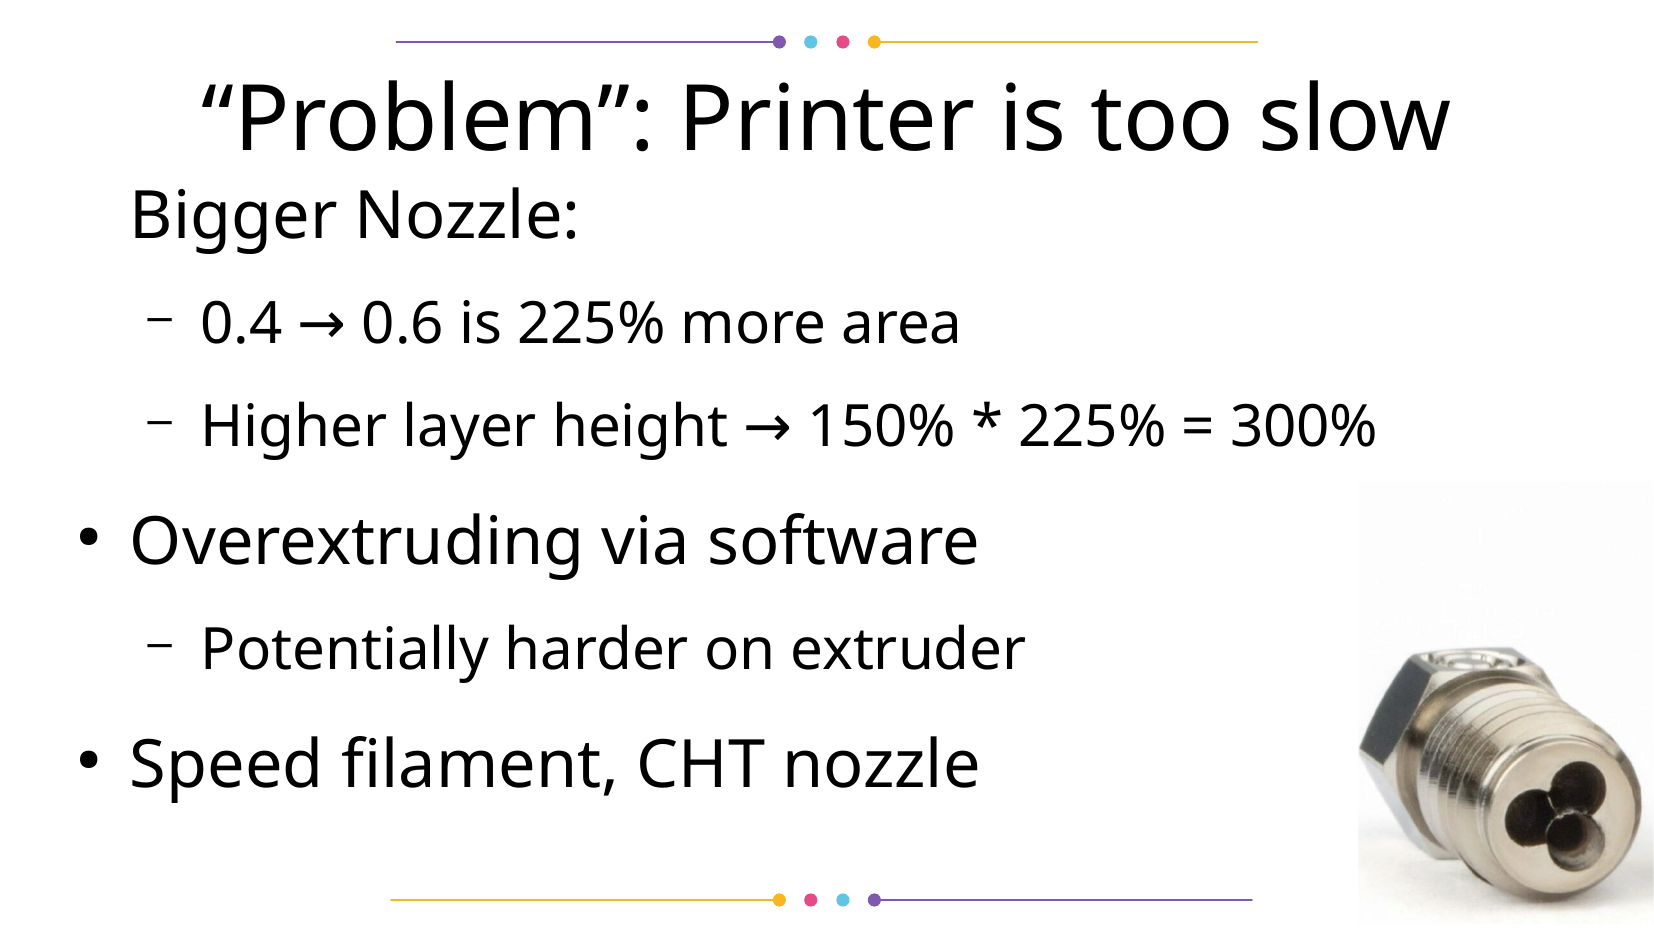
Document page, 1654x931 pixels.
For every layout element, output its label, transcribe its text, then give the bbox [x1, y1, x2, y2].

picture [1358, 481, 1654, 924]
list Bigger Nozzle: 0.4 → 0.6 is 225% more area Higher layer height → 150% * 225% = 300% Overextruding via software Potentially harder on extruder Speed filament, CHT nozzle [59, 166, 1548, 906]
title “Problem”: Printer is too slow [82, 37, 1571, 193]
